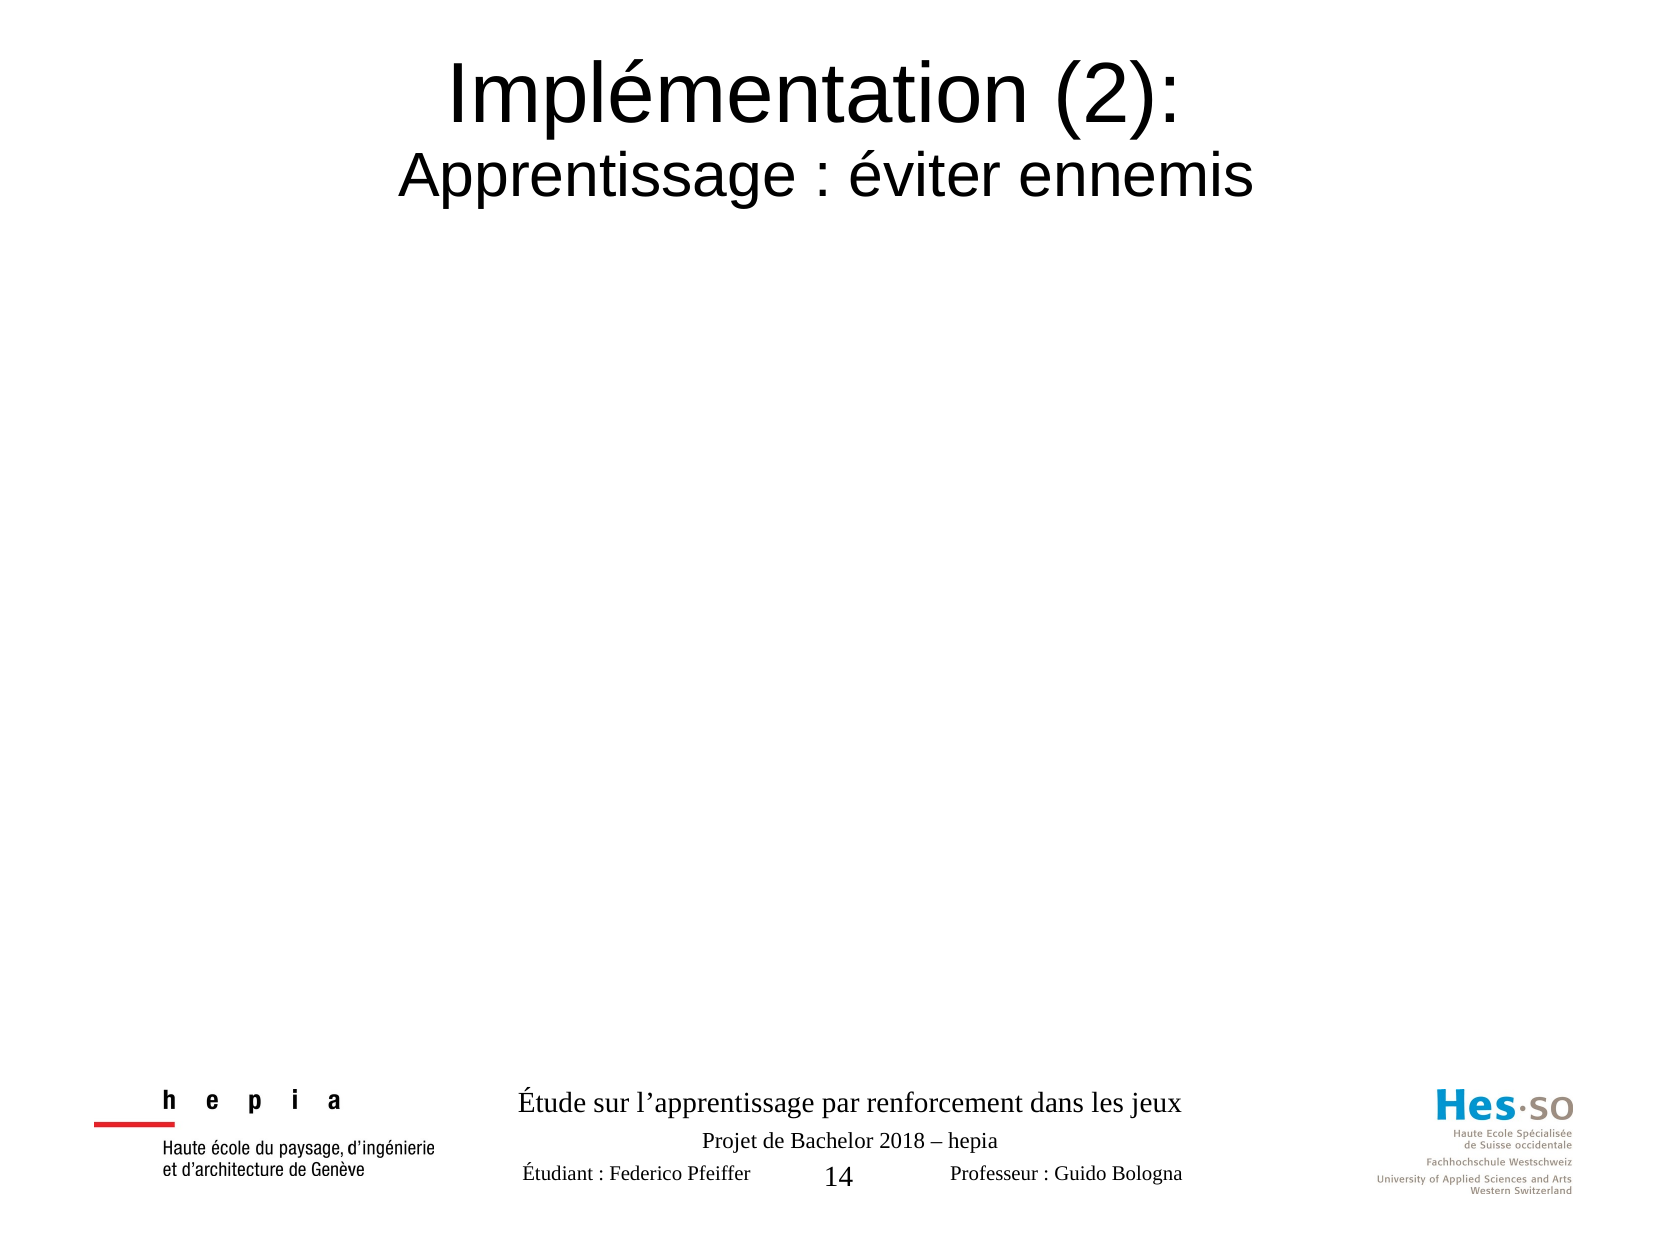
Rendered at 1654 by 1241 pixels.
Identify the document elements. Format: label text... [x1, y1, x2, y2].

picture [1370, 1089, 1573, 1194]
title Implémentation (2): Apprentissage : éviter ennemis [82, 23, 1571, 231]
picture [94, 1089, 434, 1176]
picture [1446, 1089, 1456, 1101]
